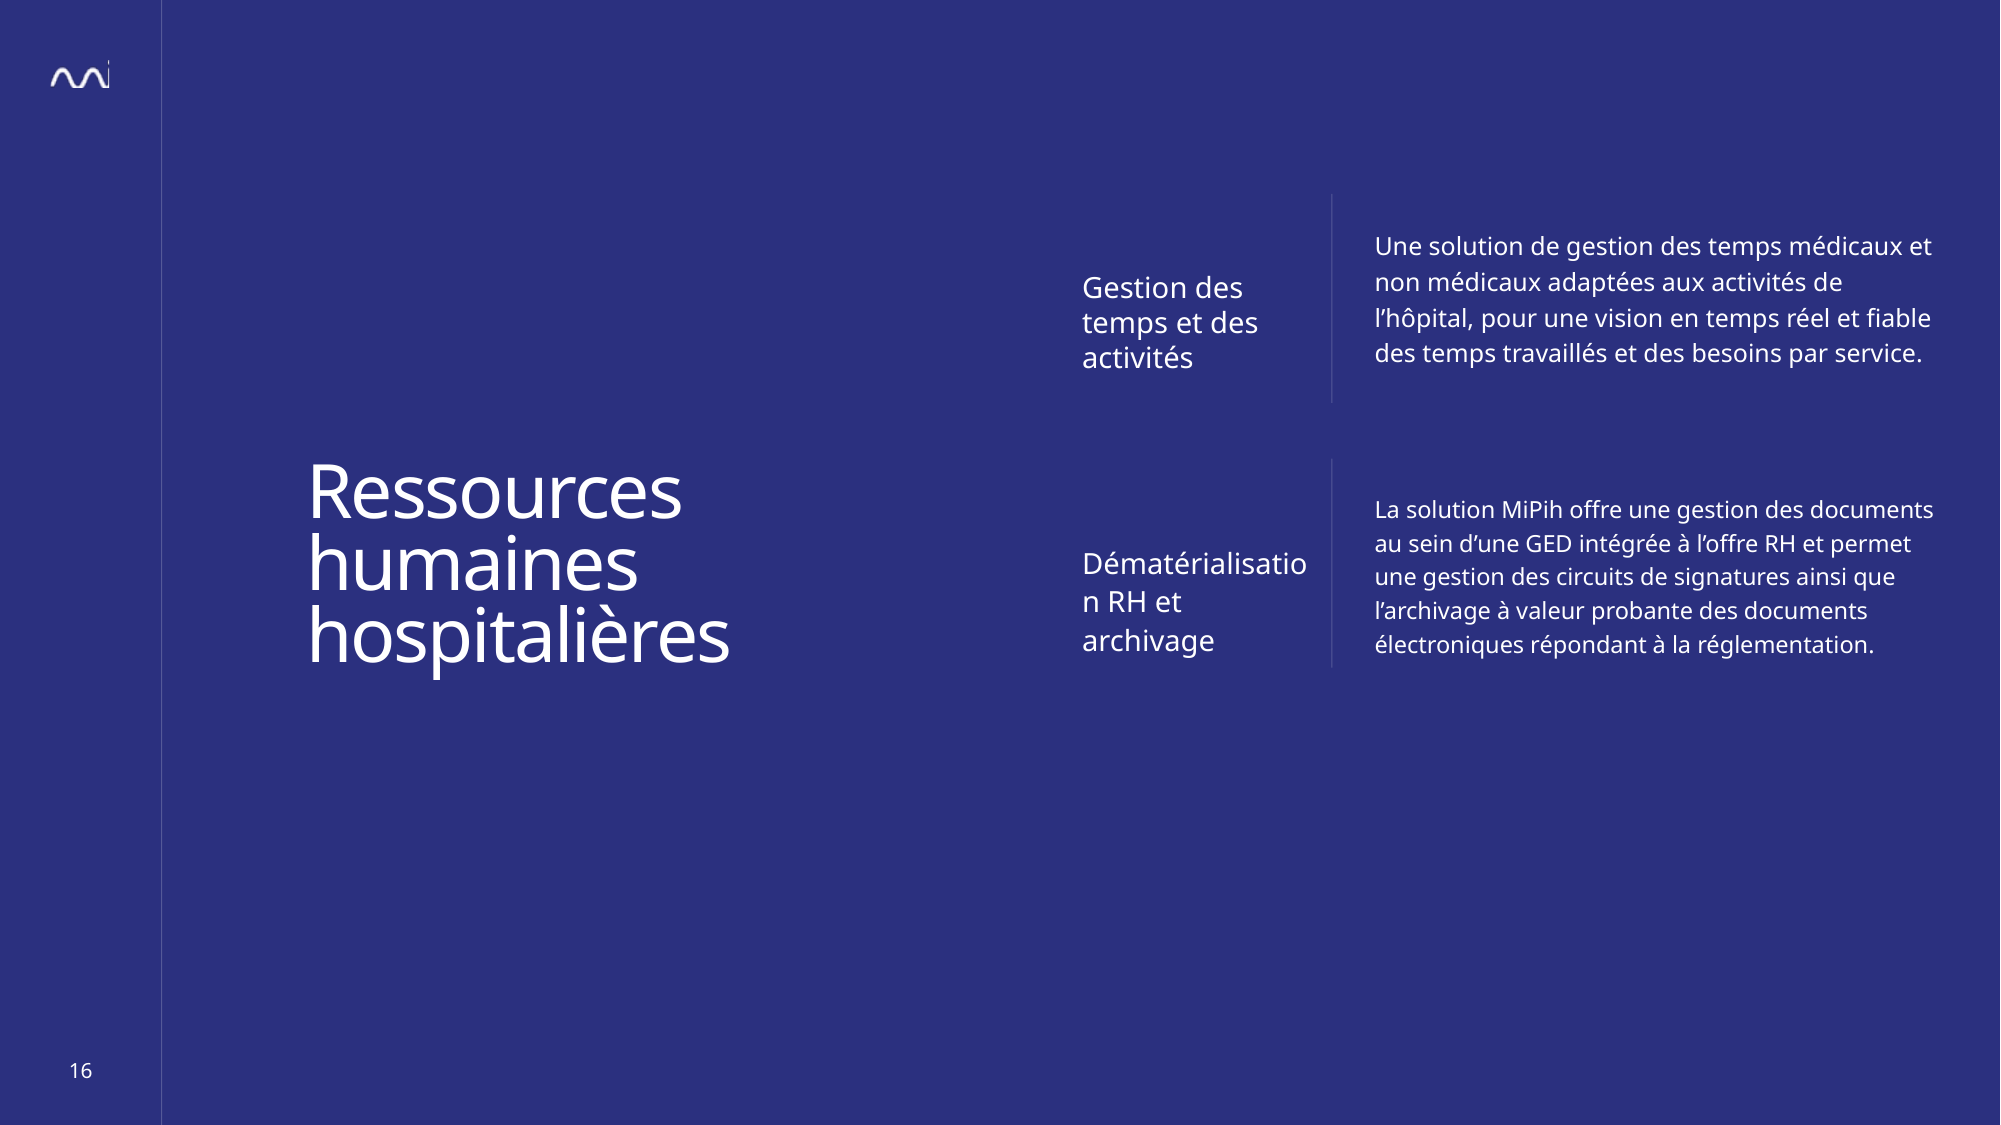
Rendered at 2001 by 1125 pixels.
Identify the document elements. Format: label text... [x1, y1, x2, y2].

list La solution MiPih offre une gestion des documents au sein d’une GED intégrée à l’offre RH et permet une gestion des circuits de signatures ainsi que l’archivage à valeur probante des documents électroniques répondant à la réglementation. [1374, 481, 1944, 668]
text_box 16 [38, 1052, 123, 1091]
text_box Gestion des temps et des activités [1067, 261, 1333, 356]
title Ressources humaines hospitalières [306, 429, 1000, 696]
text_box Dématérialisation RH et archivage [1067, 534, 1333, 622]
list Une solution de gestion des temps médicaux et non médicaux adaptées aux activités de l’hôpital, pour une vision en temps réel et fiable des temps travaillés et des besoins par service. [1374, 216, 1944, 403]
